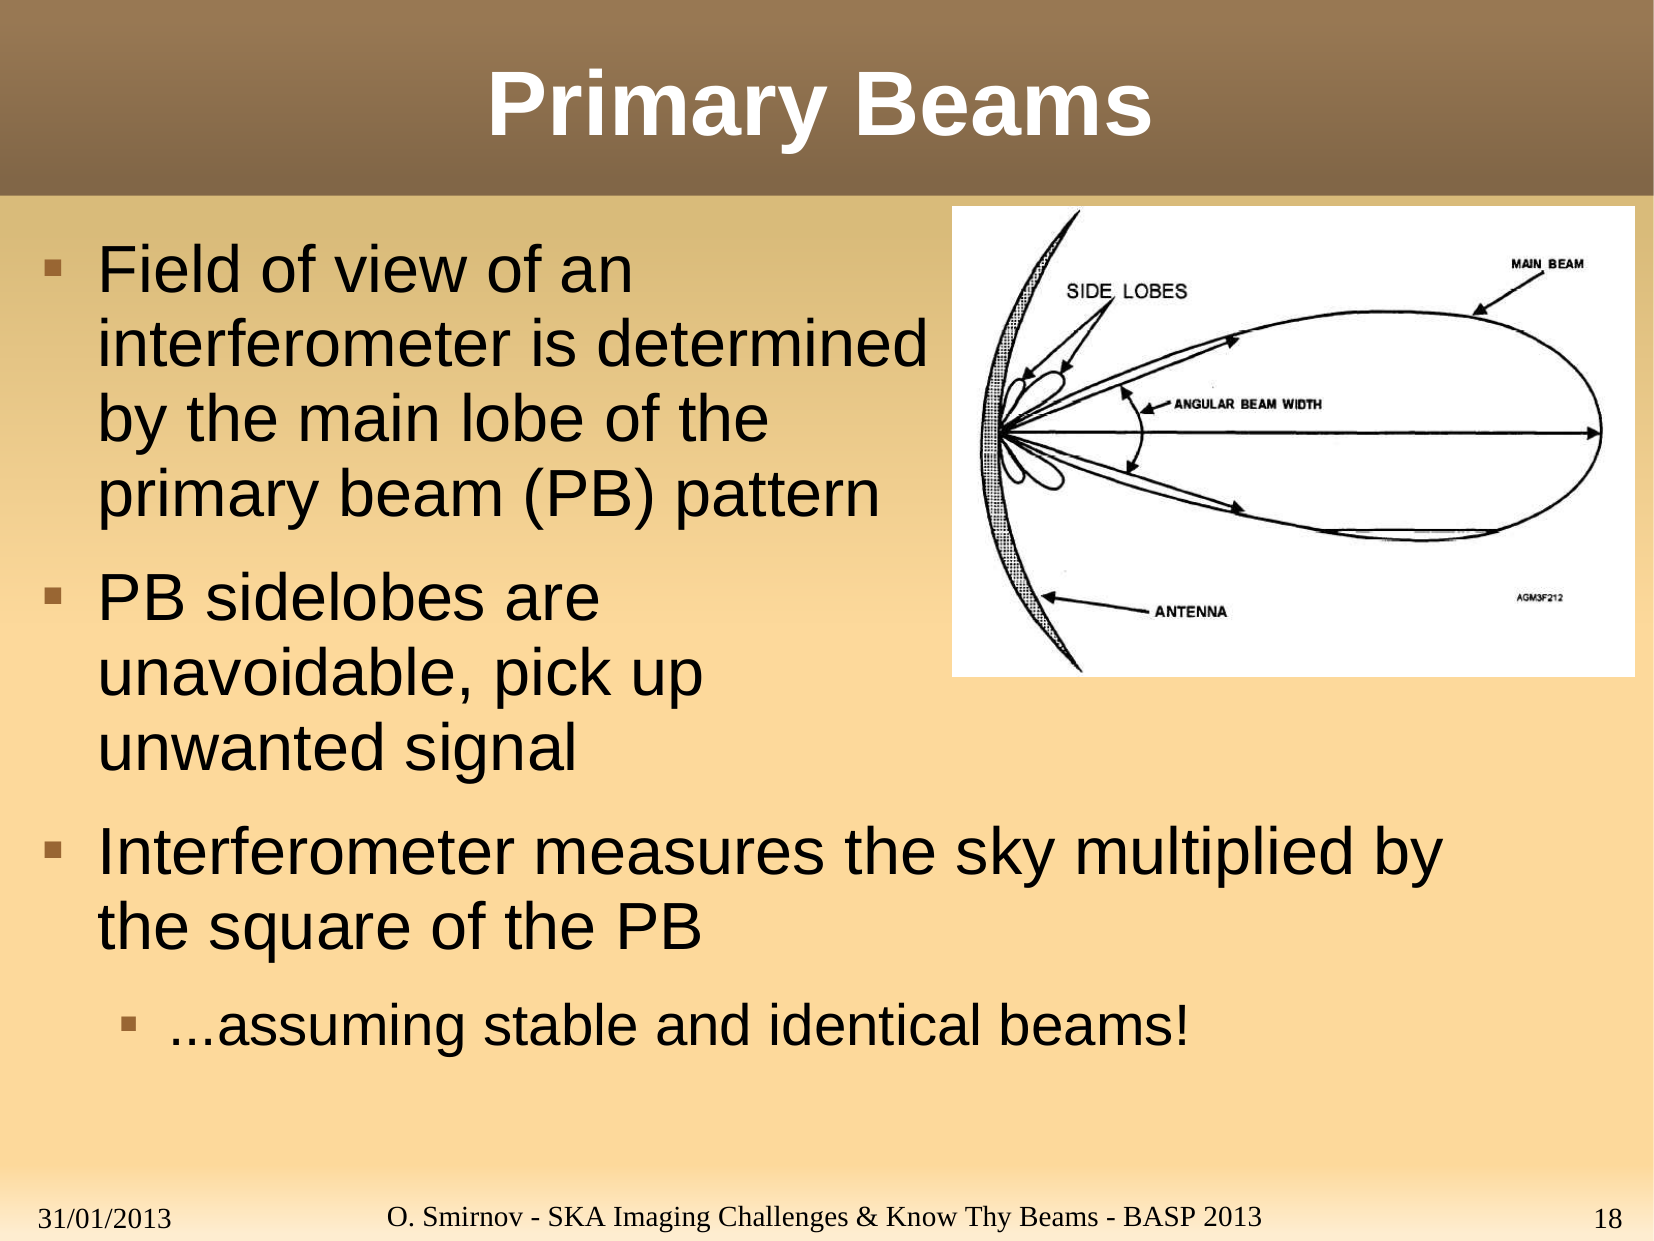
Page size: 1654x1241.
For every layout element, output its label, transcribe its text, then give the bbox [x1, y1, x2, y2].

title Primary Beams [76, 0, 1565, 208]
picture [0, 0, 1654, 1241]
list Field of view of an interferometer is determined by the main lobe of the primary beam (PB) pattern PB sidelobes are unavoidable, pick up unwanted signal Interferometer measures the sky multiplied by the square of the PB ...assuming stable and identical beams! [26, 231, 1516, 1059]
